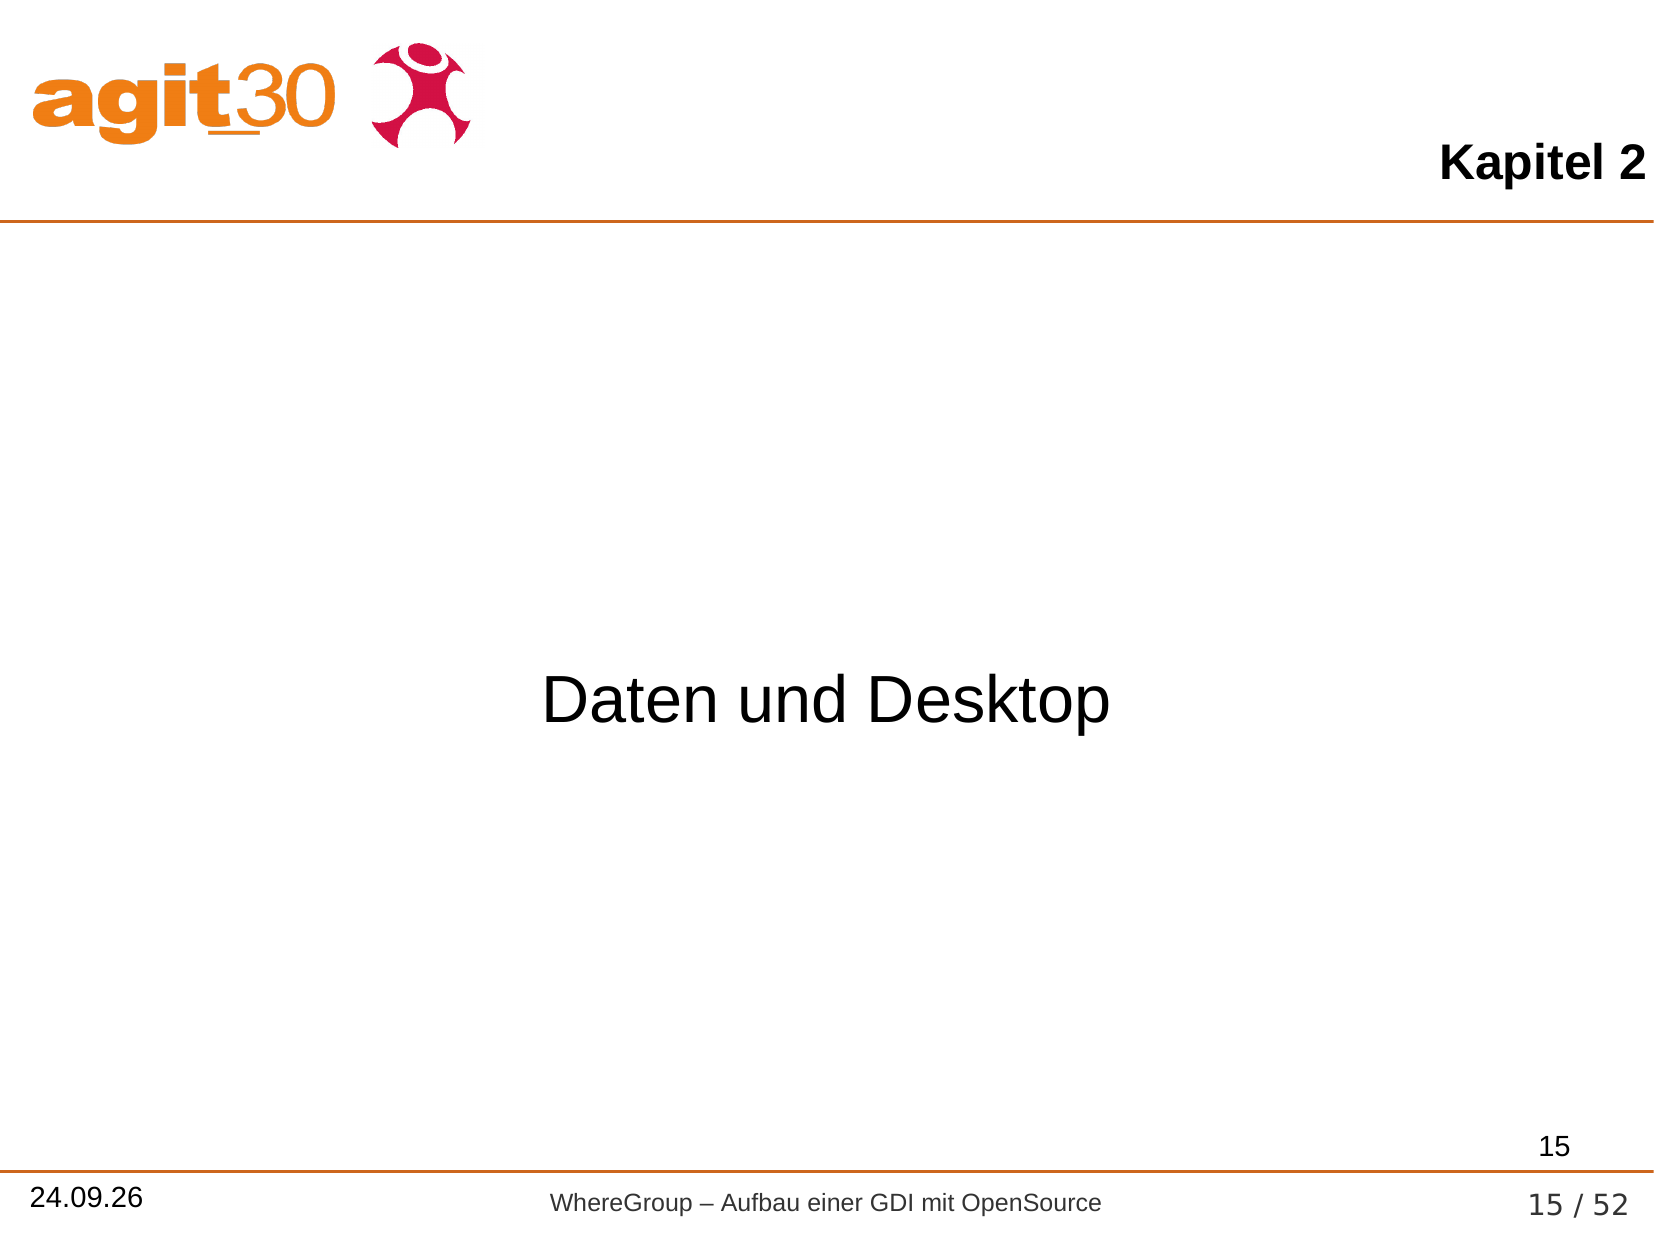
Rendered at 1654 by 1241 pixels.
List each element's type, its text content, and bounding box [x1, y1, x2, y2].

subtitle Daten und Desktop [82, 290, 1571, 1109]
title Kapitel 2 [259, 118, 1648, 207]
picture [29, 58, 340, 148]
